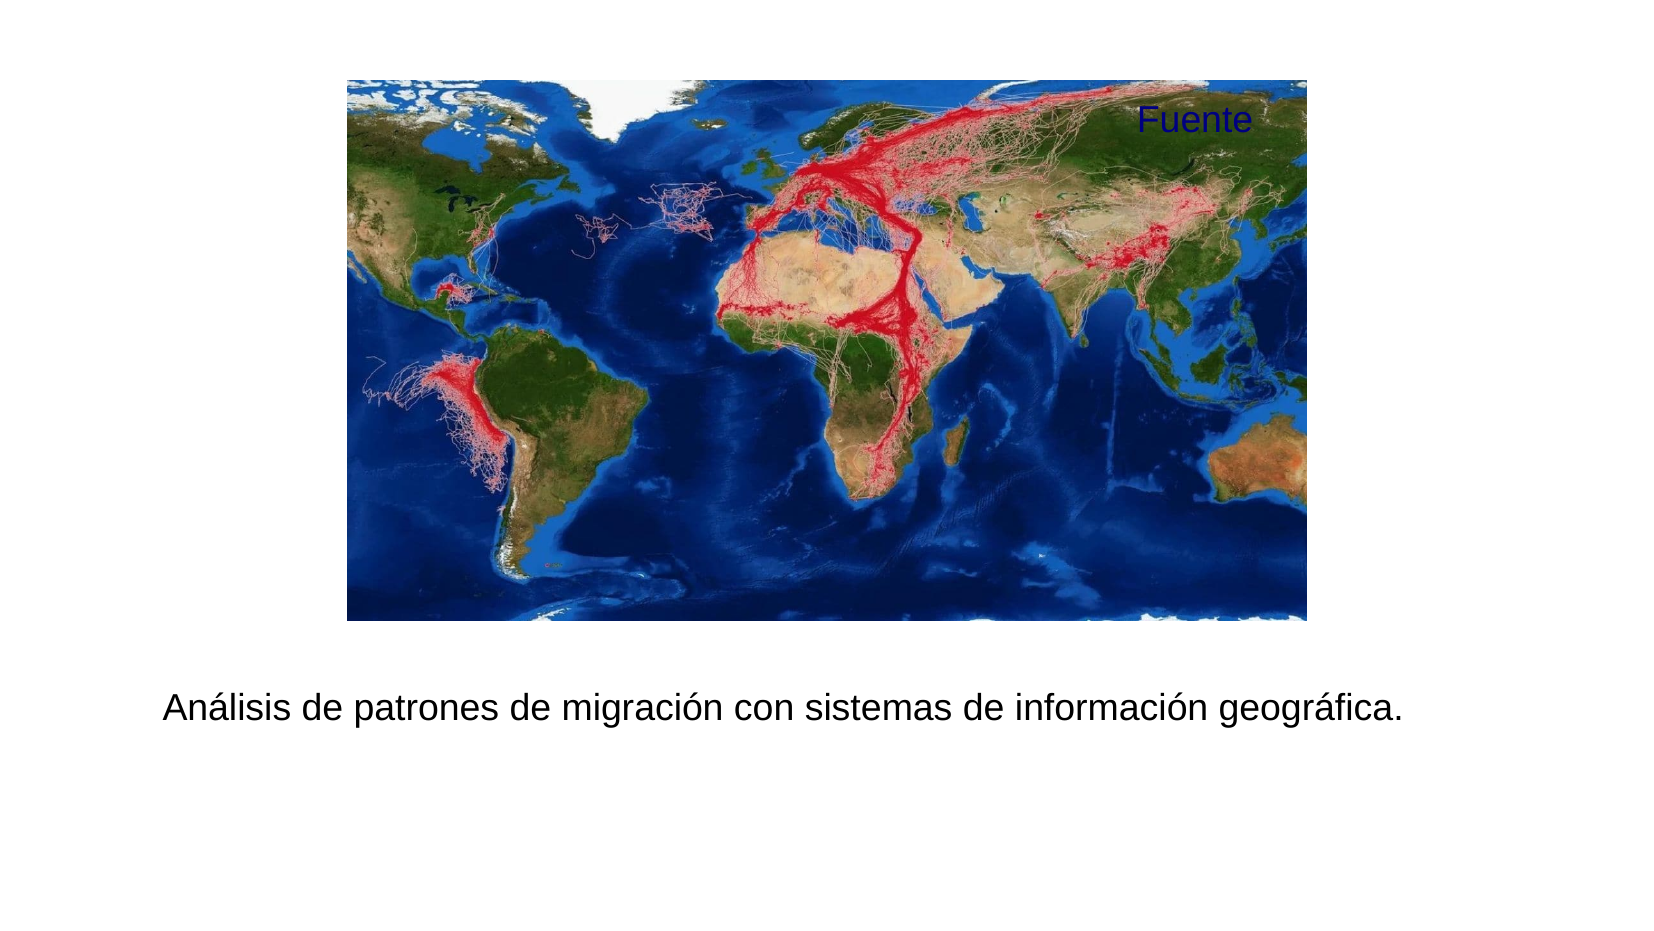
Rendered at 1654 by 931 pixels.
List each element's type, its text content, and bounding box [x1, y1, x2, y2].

picture [347, 80, 1307, 621]
text_box Fuente [1122, 90, 1270, 148]
text_box Análisis de patrones de migración con sistemas de información geográfica. [147, 679, 1536, 736]
